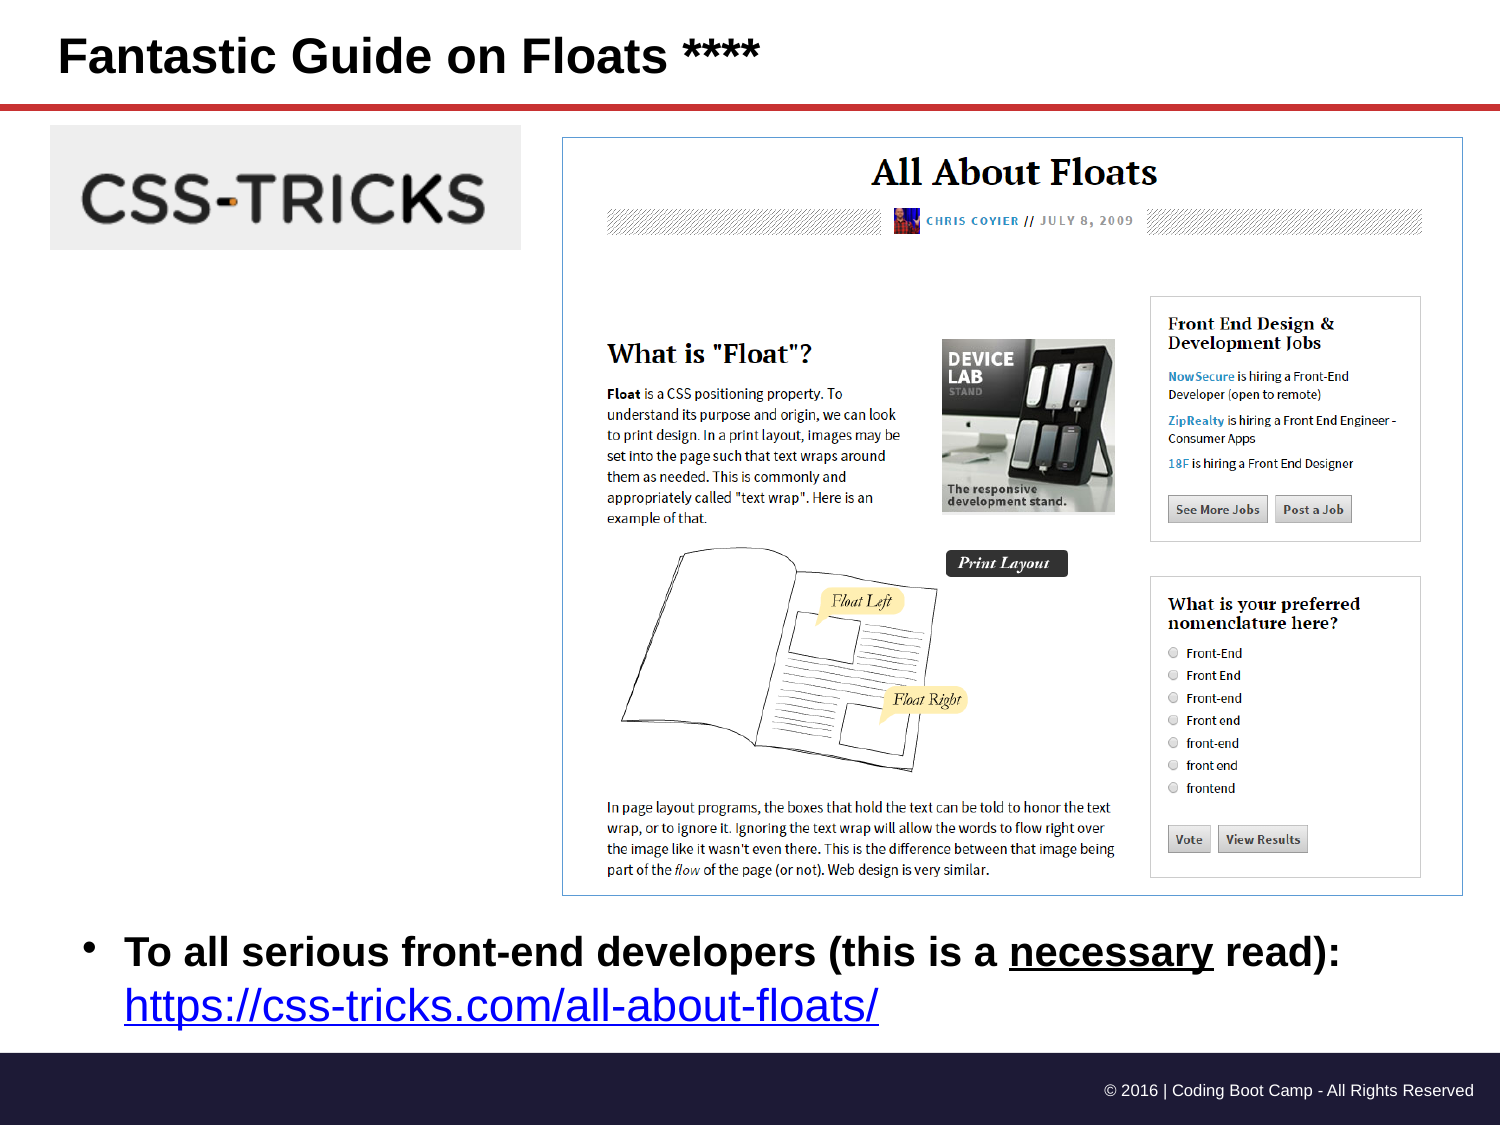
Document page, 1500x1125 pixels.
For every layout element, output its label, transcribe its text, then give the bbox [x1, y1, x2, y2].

picture [50, 125, 521, 250]
text_box Fantastic Guide on Floats **** [50, 16, 913, 91]
picture [562, 137, 1463, 896]
text_box To all serious front-end developers (this is a necessary read): https://css-tricks.com/all-about-floats/ [67, 905, 1480, 1046]
